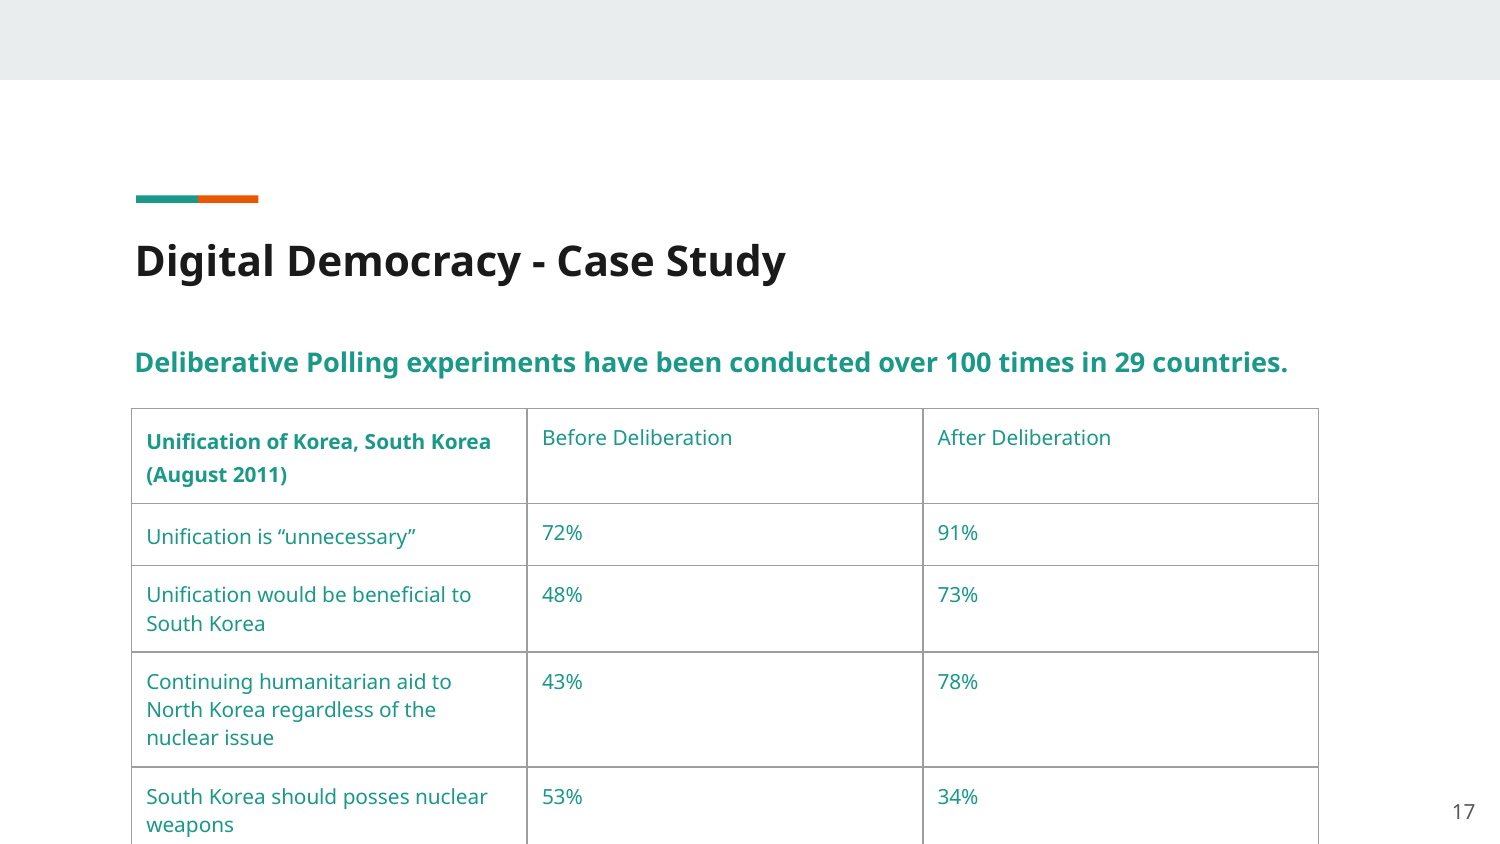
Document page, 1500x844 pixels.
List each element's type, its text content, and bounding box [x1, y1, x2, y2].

table_cell 43% [528, 653, 922, 766]
list Deliberative Polling experiments have been conducted over 100 times in 29 countries. [119, 323, 1381, 695]
table_header Before Deliberation [528, 409, 922, 503]
table_cell 78% [924, 653, 1318, 766]
table_cell Continuing humanitarian aid to North Korea regardless of the nuclear issue [132, 653, 526, 766]
table_header After Deliberation [924, 409, 1318, 503]
table_cell 48% [528, 566, 922, 651]
table_cell 91% [924, 504, 1318, 565]
table_cell Unification is “unnecessary” [132, 504, 526, 565]
table_header Unification of Korea, South Korea (August 2011) [132, 409, 526, 503]
table_cell 34% [924, 768, 1318, 844]
table_cell South Korea should posses nuclear weapons [132, 768, 526, 844]
table_cell 73% [924, 566, 1318, 651]
table_cell 72% [528, 504, 922, 565]
table_cell Unification would be beneficial to South Korea [132, 566, 526, 651]
slide_number <number> [1400, 779, 1491, 844]
table_cell 53% [528, 768, 922, 844]
title Digital Democracy - Case Study [119, 216, 1381, 305]
